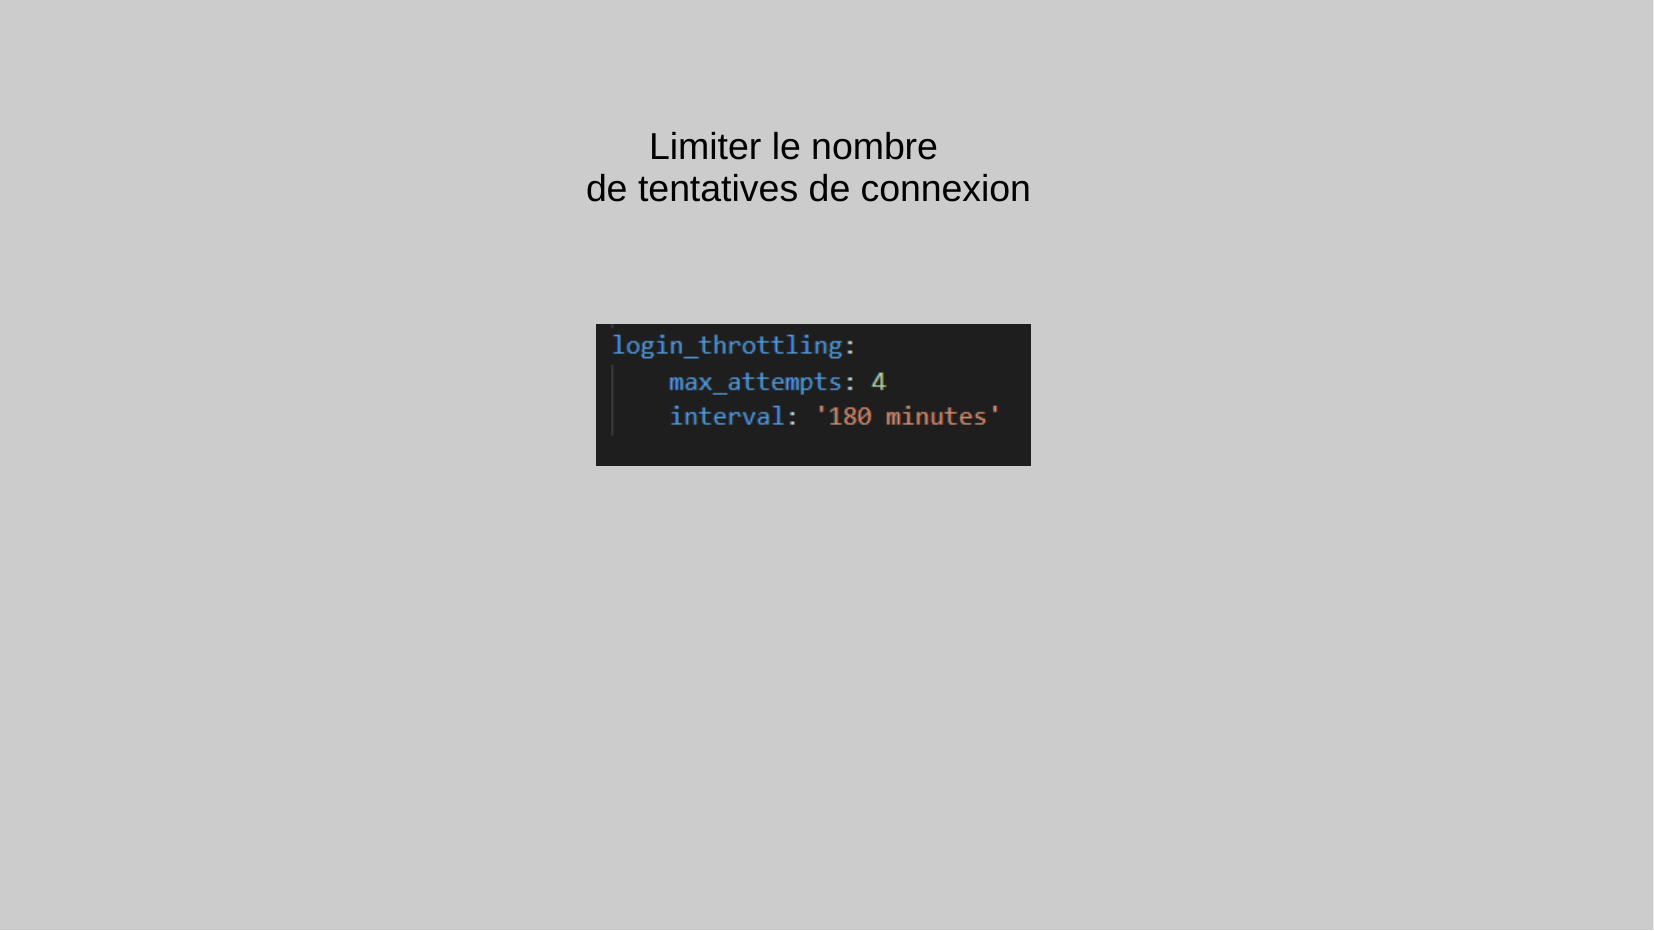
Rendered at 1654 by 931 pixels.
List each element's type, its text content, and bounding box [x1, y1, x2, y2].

picture [596, 324, 1031, 466]
text_box Limiter le nombre de tentatives de connexion [571, 118, 1046, 217]
